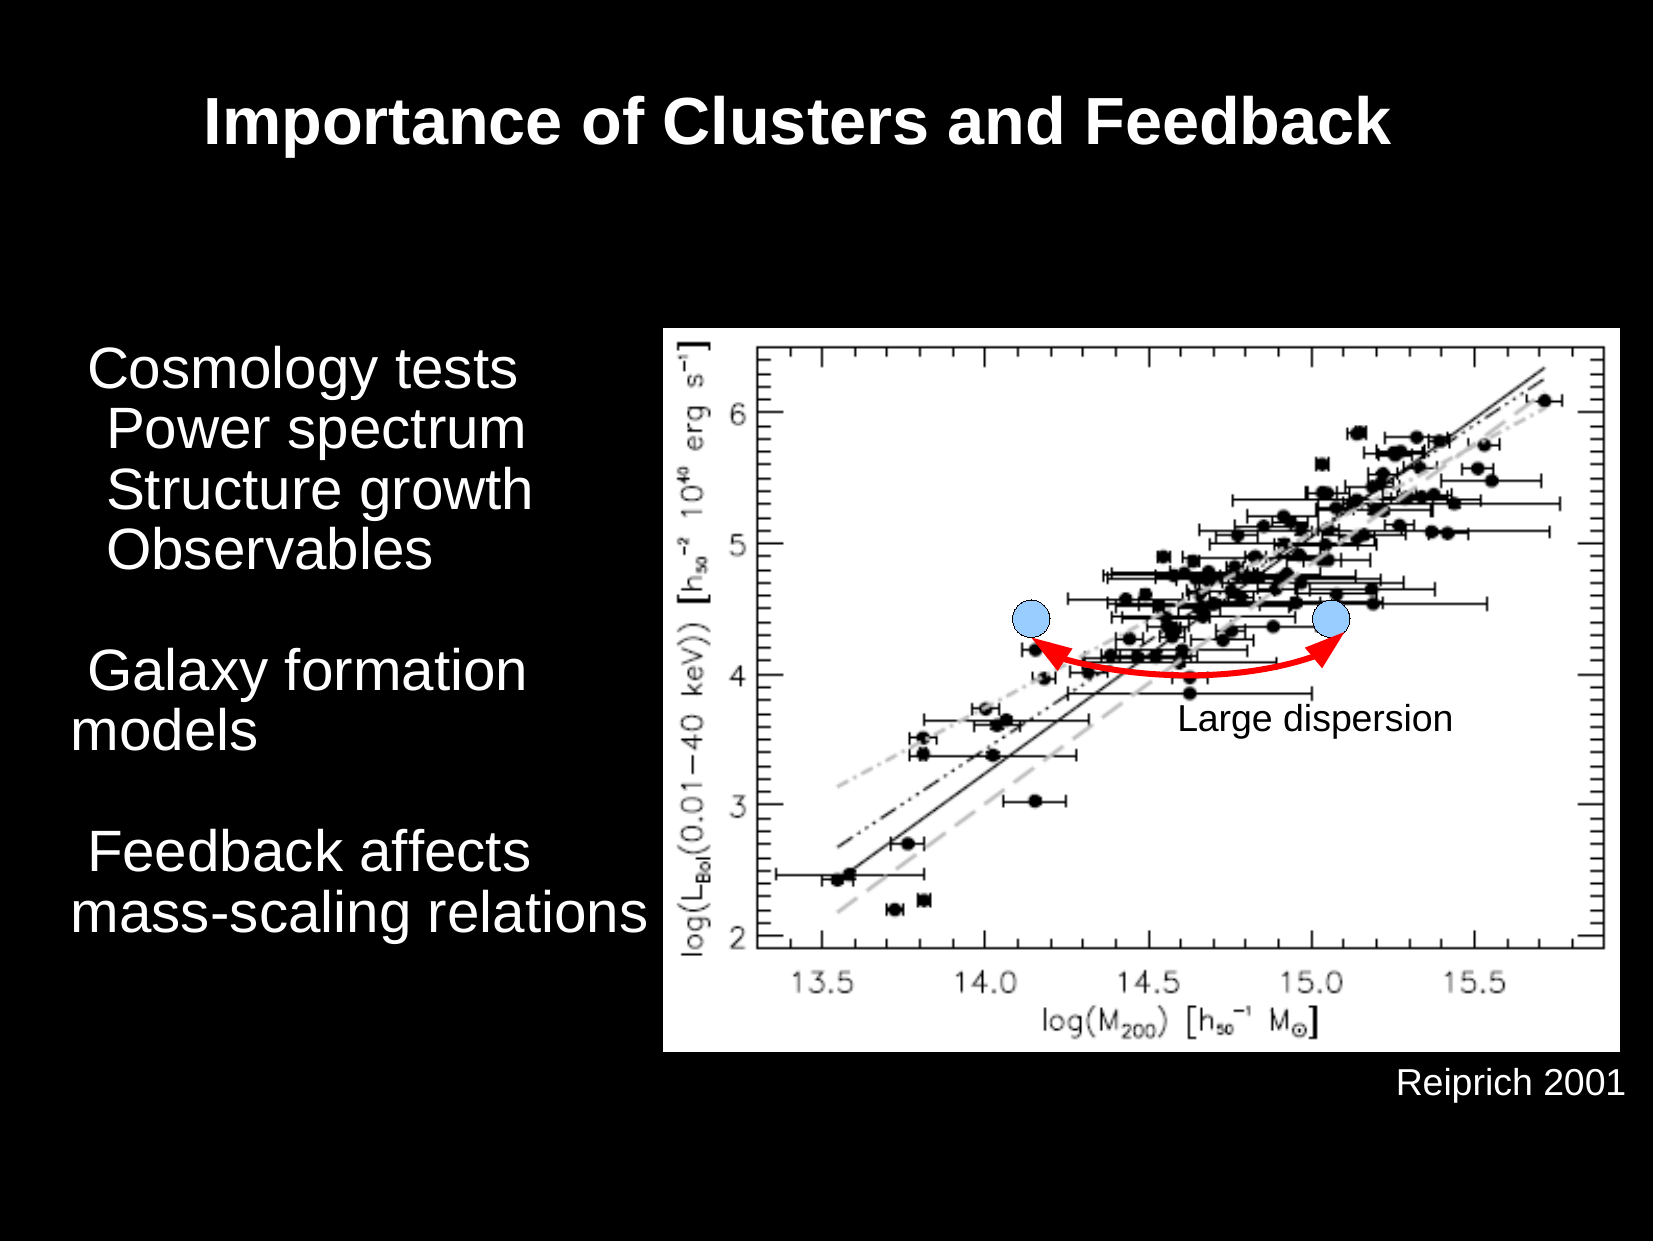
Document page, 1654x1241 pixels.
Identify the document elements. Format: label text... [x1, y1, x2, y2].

text_box Cosmology tests Power spectrum Structure growth Observables Galaxy formation models Feedback affects mass-scaling relations [56, 332, 663, 957]
text_box Importance of Clusters and Feedback [189, 81, 1410, 172]
text_box [1312, 599, 1351, 638]
text_box Large dispersion [1162, 693, 1469, 751]
text_box Reiprich 2001 [1381, 1056, 1642, 1114]
picture [663, 328, 1620, 1052]
text_box [1012, 599, 1051, 638]
